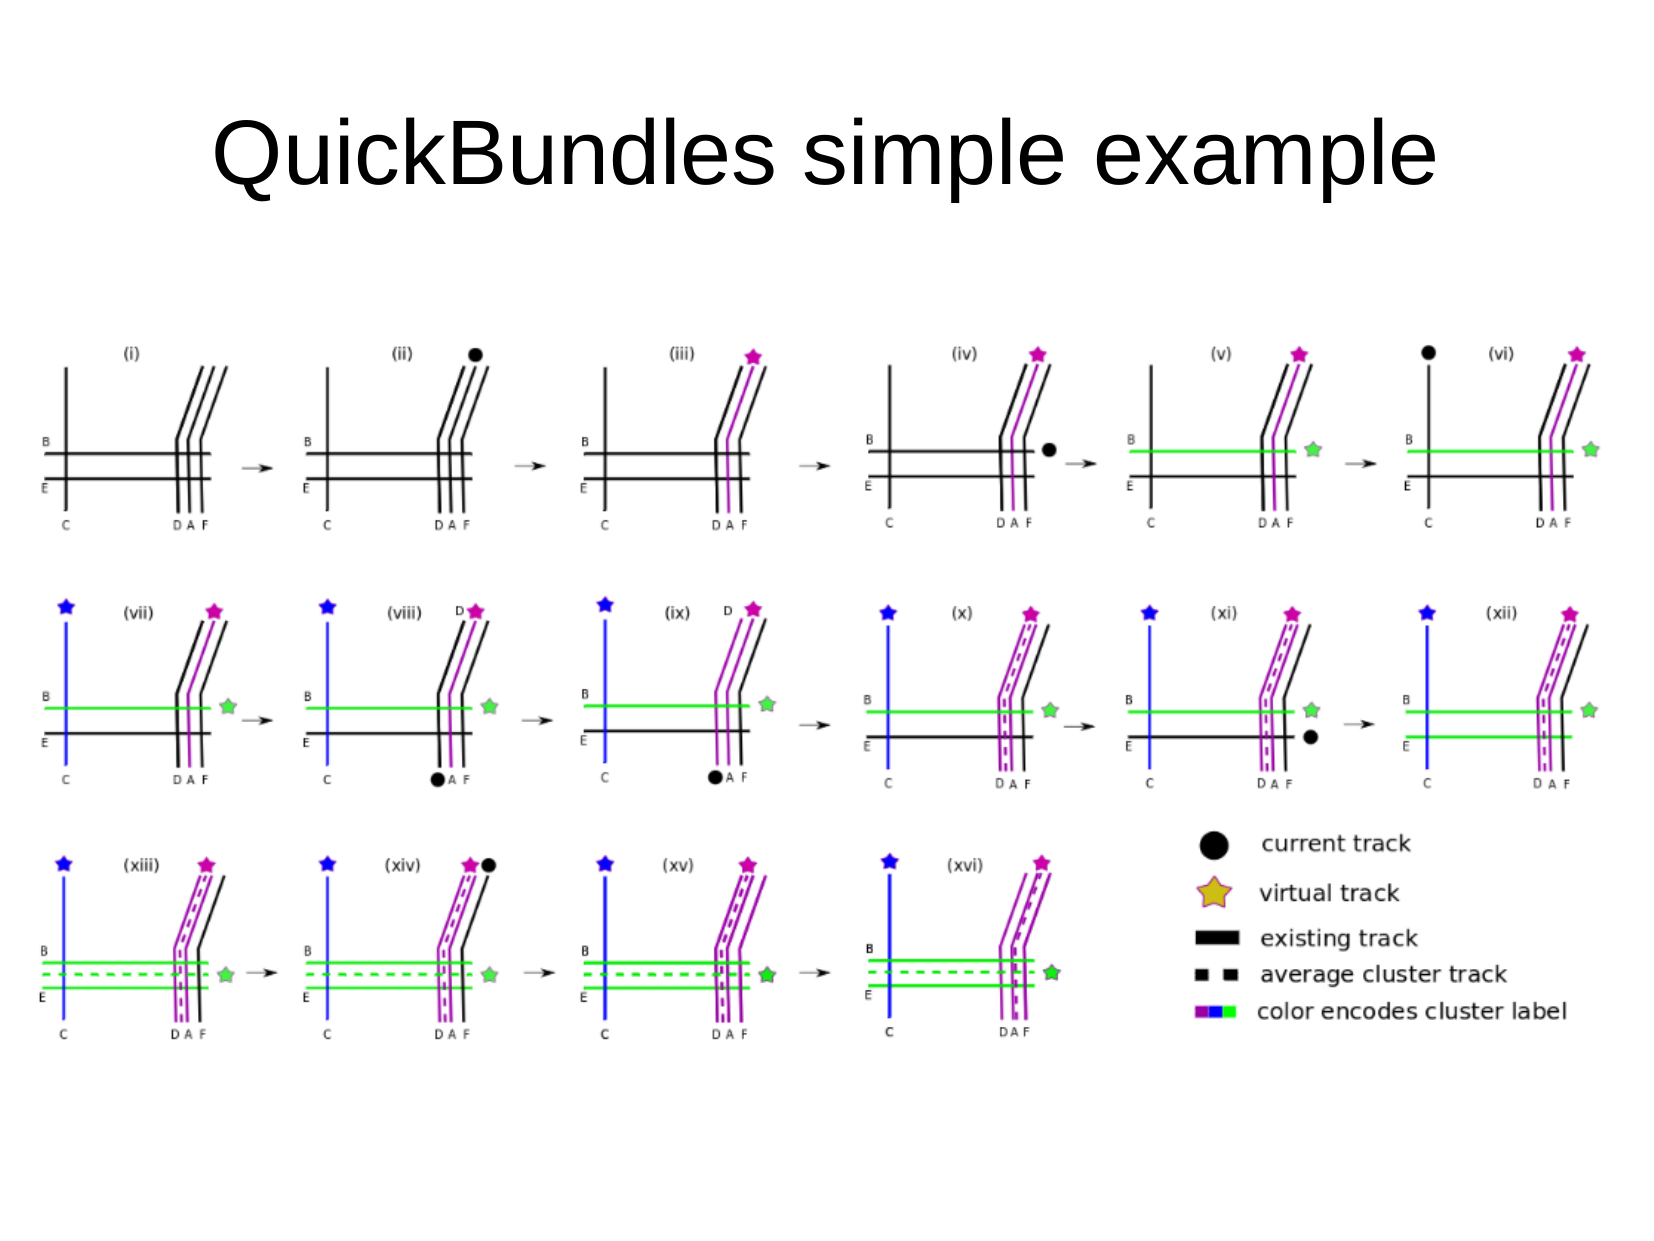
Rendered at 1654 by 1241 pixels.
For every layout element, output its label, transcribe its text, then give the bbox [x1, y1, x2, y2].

picture [0, 295, 1654, 1063]
title QuickBundles simple example [82, 56, 1571, 250]
